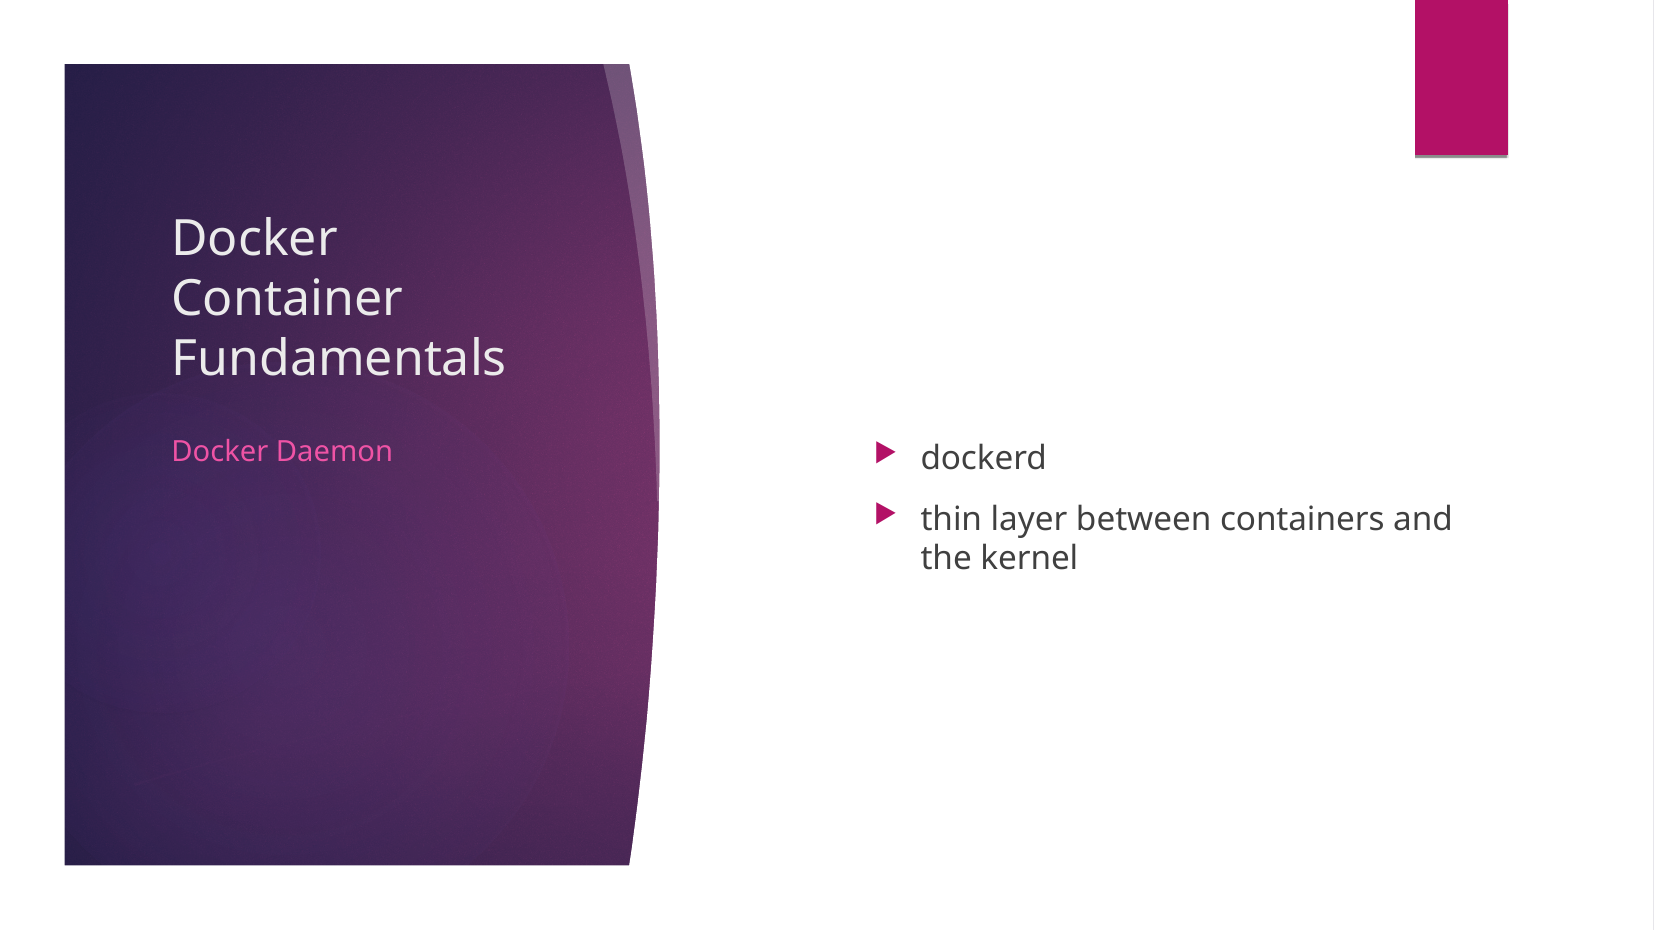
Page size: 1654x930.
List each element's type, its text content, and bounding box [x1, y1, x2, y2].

title Docker Container Fundamentals [156, 175, 593, 393]
list Docker Daemon [156, 424, 536, 817]
list dockerd thin layer between containers and the kernel [783, 196, 1488, 817]
picture [65, 64, 658, 865]
